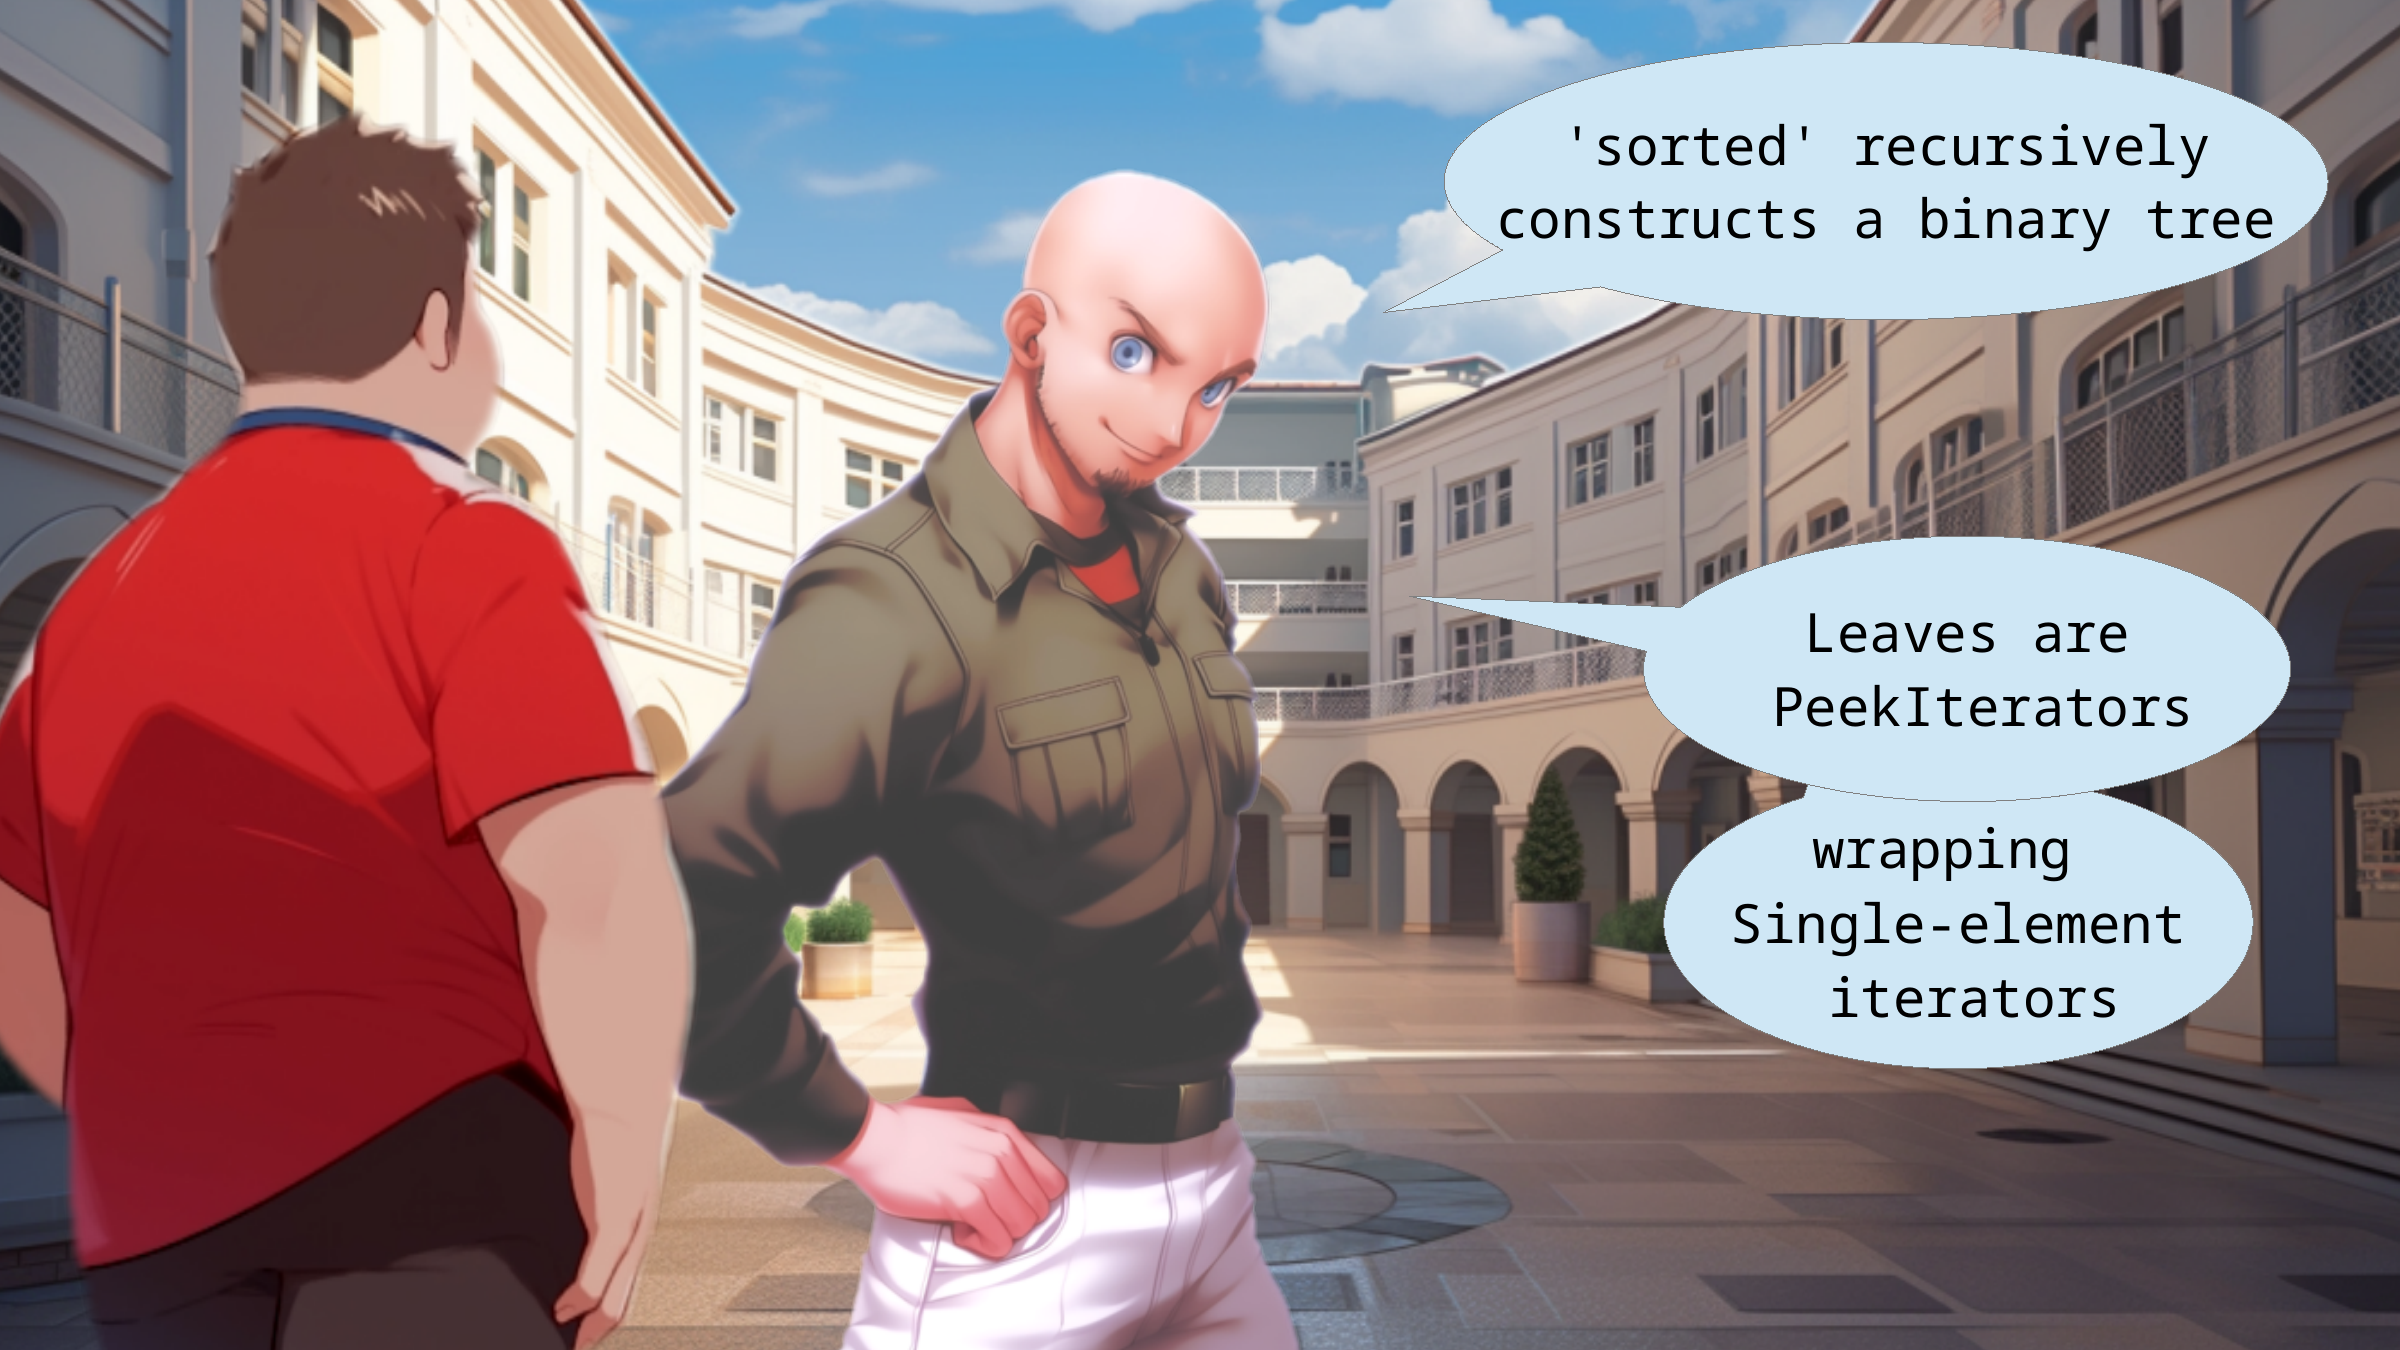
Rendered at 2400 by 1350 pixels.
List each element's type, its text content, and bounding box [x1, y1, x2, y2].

text_box Leaves are PeekIterators [1409, 536, 2291, 802]
picture [0, 0, 2400, 1350]
text_box 'sorted' recursively constructs a binary tree [1383, 42, 2329, 320]
text_box wrapping Single-element iterators [1663, 785, 2254, 1069]
